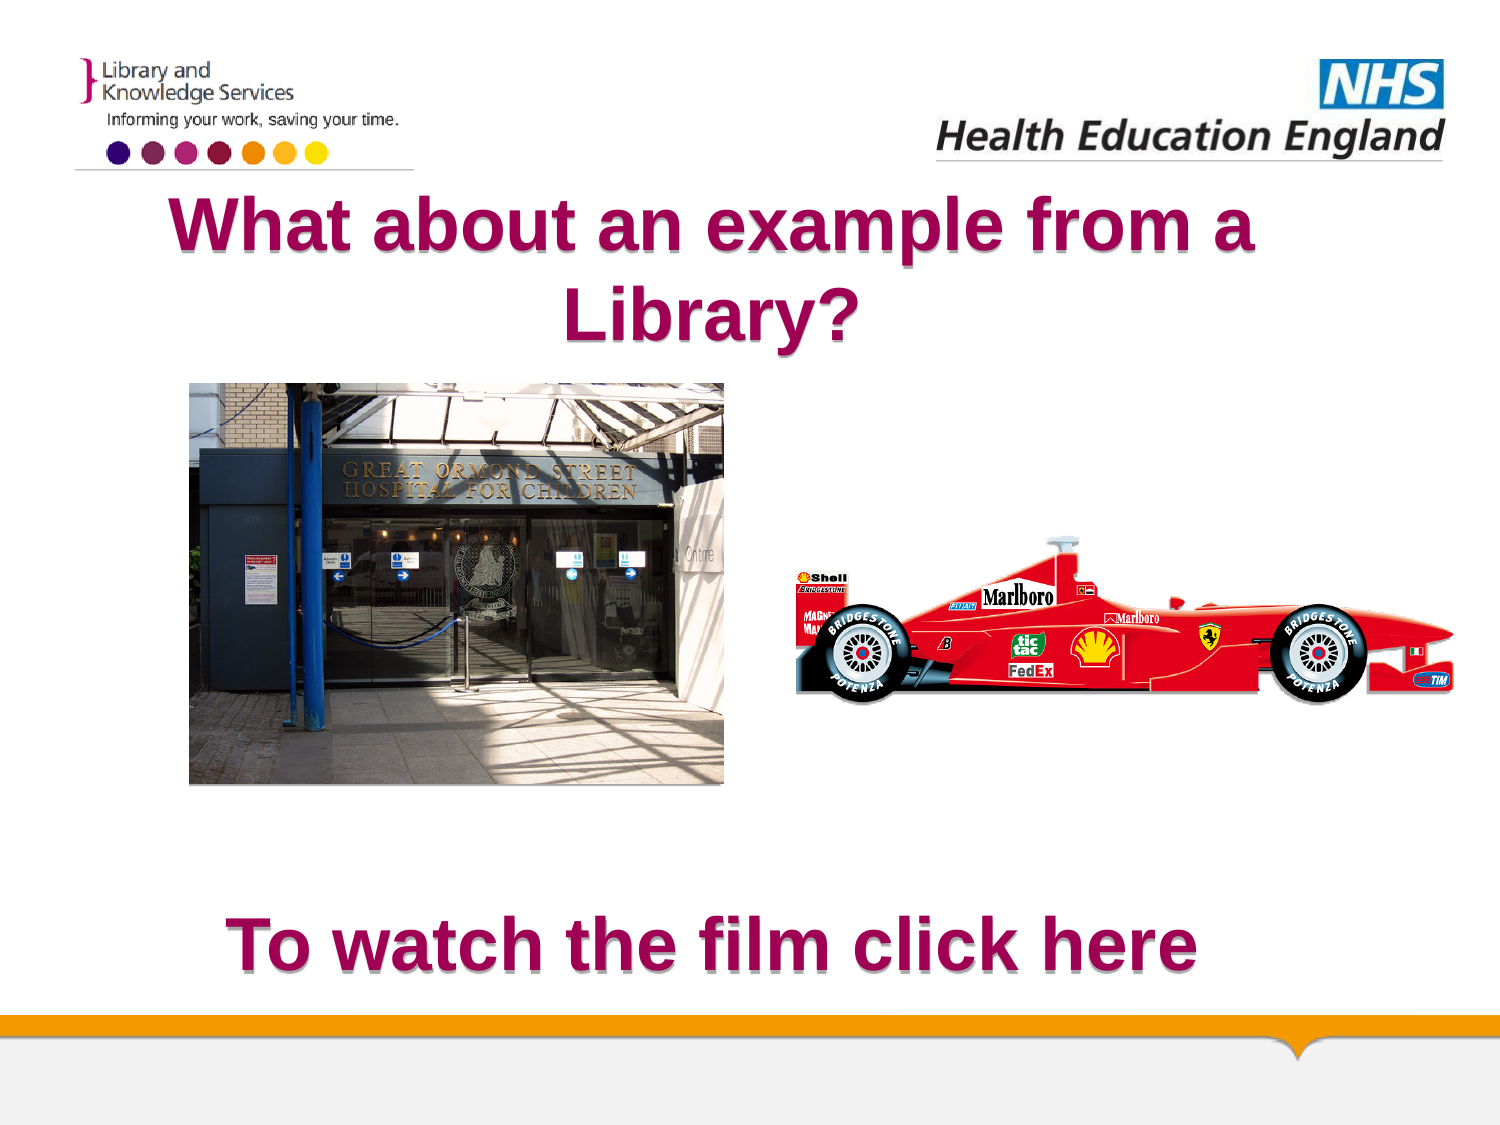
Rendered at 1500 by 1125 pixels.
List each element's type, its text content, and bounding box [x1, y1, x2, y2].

picture [189, 383, 724, 784]
picture [796, 454, 1454, 784]
title What about an example from a Library? To watch the film click here [75, 168, 1419, 280]
picture [75, 54, 416, 169]
